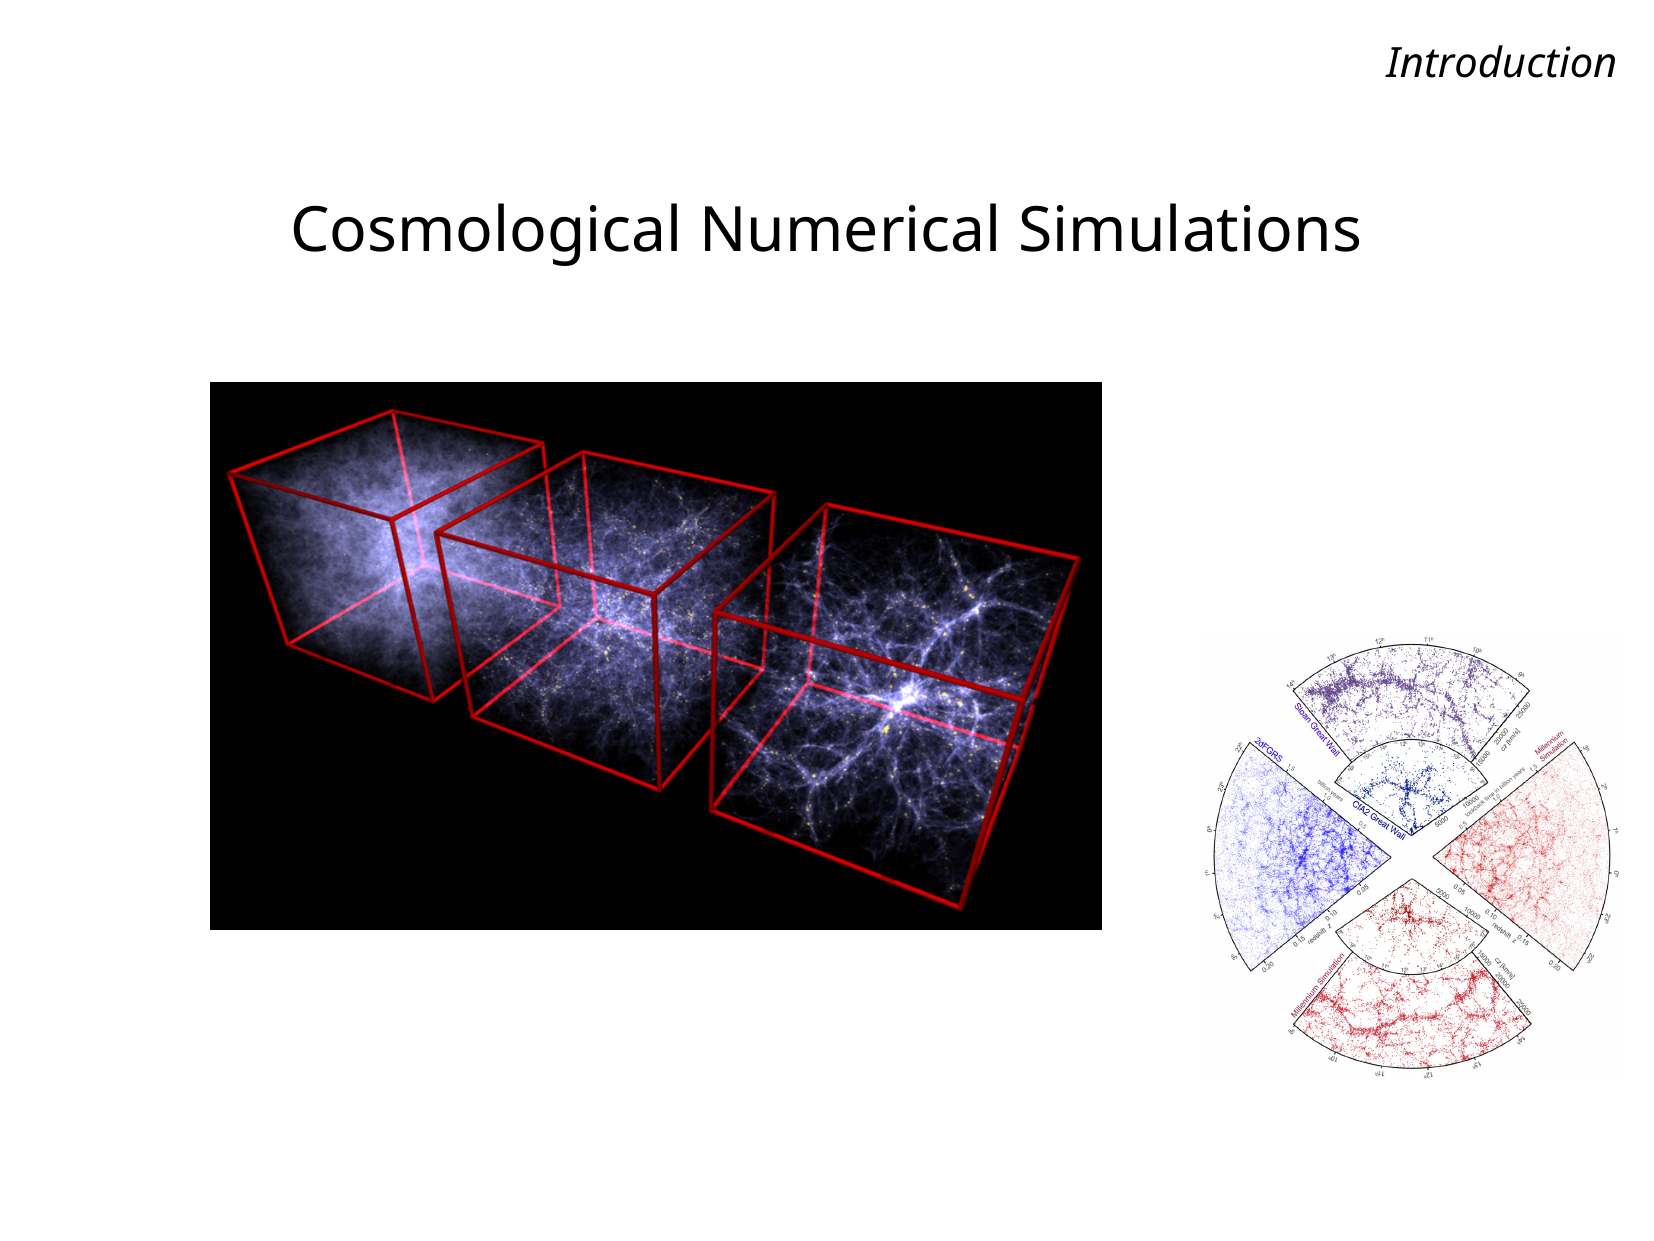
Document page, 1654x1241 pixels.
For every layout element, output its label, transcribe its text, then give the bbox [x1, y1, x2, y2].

text_box Credit: Volker Springel [1253, 1081, 1427, 1088]
picture [0, 0, 1654, 1241]
title Introduction [1381, 0, 1623, 123]
title Cosmological Numerical Simulations [212, 165, 1441, 289]
